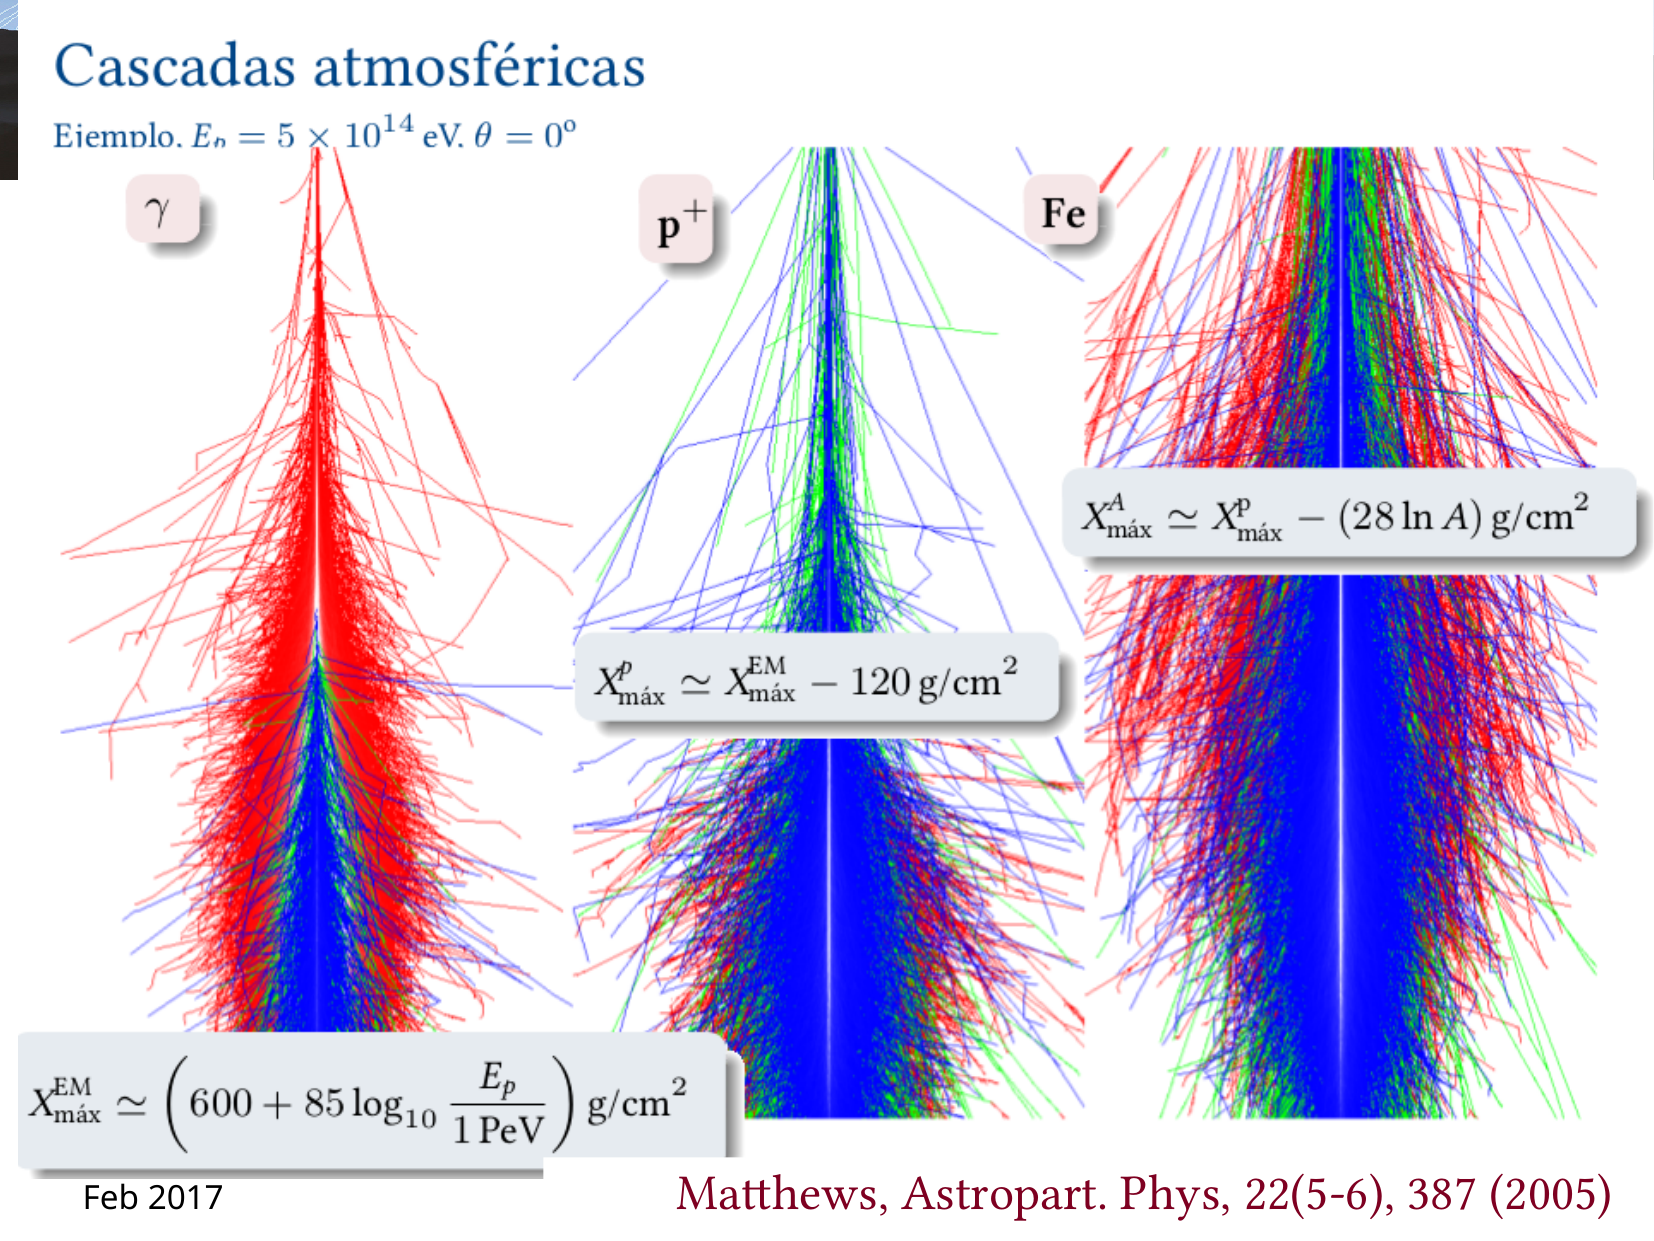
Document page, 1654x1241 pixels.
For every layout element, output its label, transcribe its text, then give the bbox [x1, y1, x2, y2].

picture [0, 0, 1654, 1179]
text_box Matthews, Astropart. Phys, 22(5-6), 387 (2005) [543, 1157, 1654, 1231]
